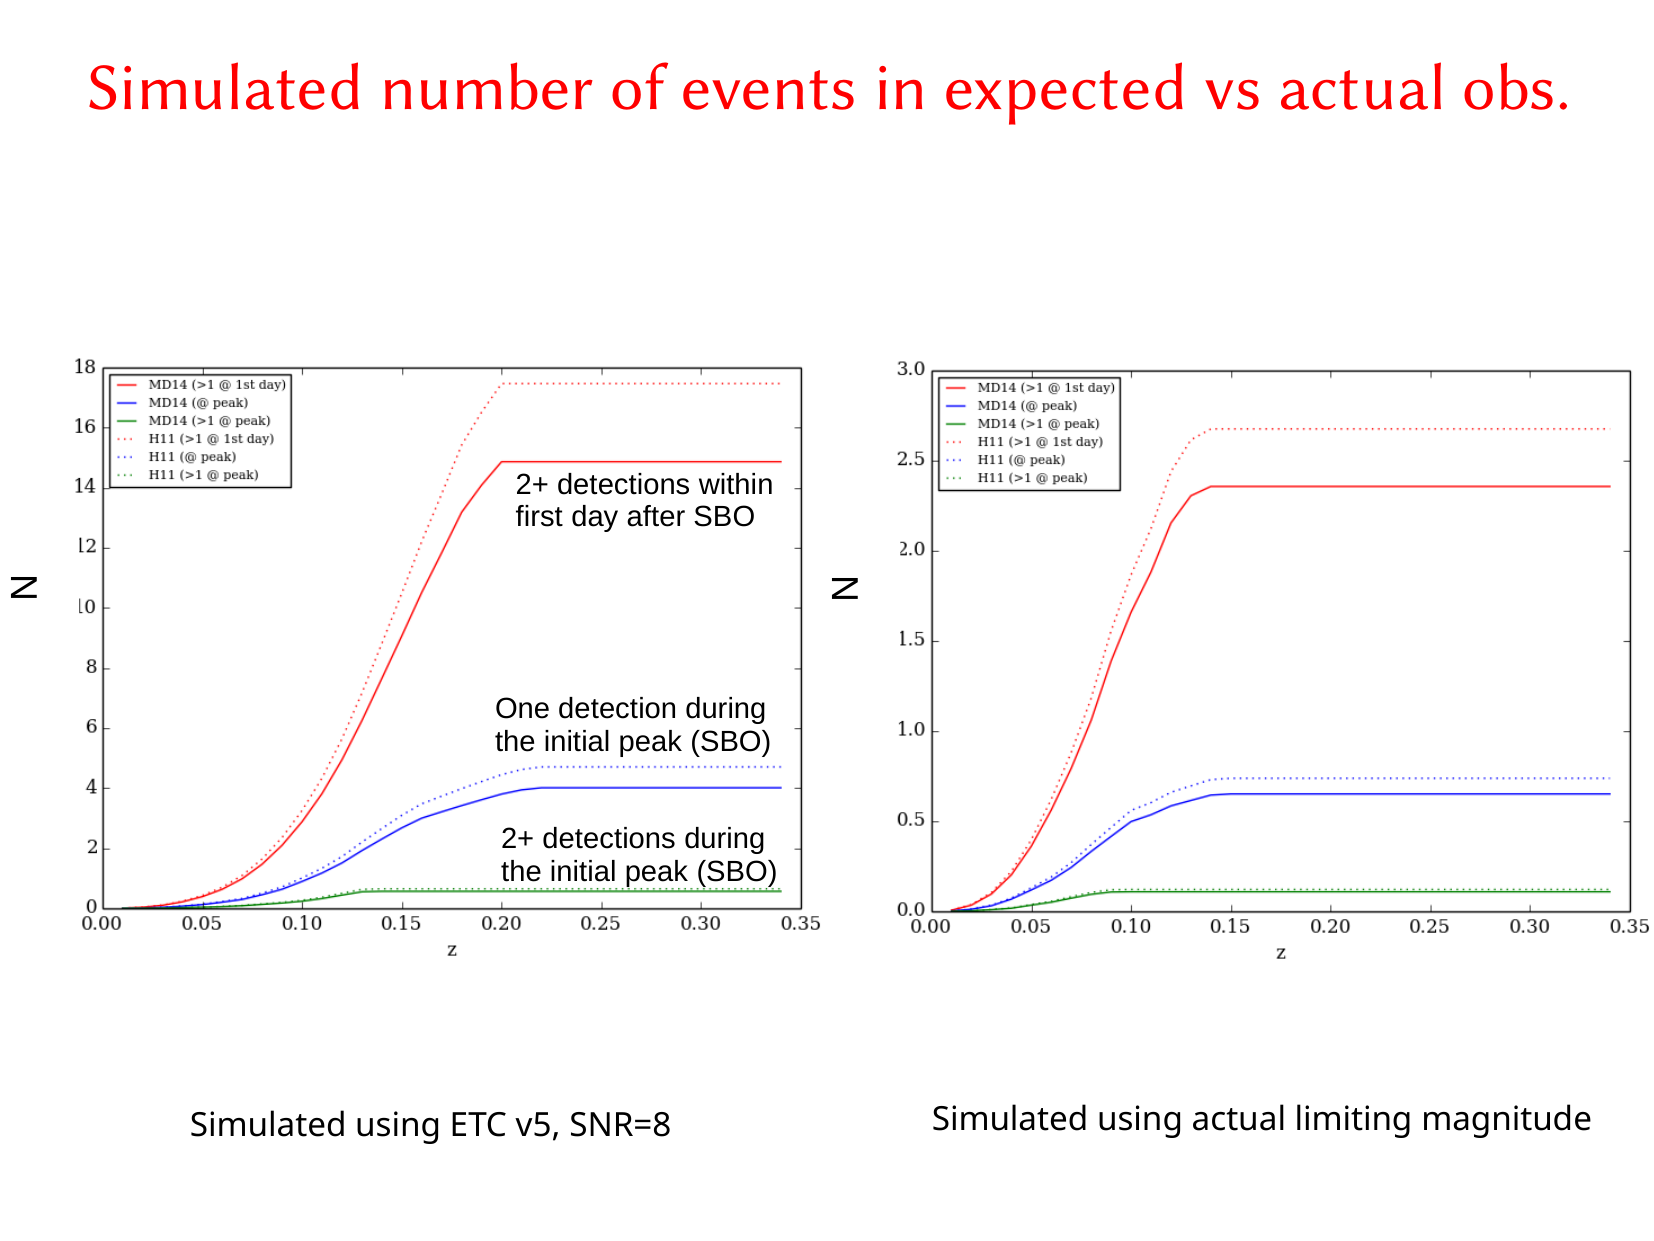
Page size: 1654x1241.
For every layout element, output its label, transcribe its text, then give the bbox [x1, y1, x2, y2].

text_box N [816, 501, 901, 707]
text_box Simulated using ETC v5, SNR=8 [50, 1093, 812, 1214]
picture [0, 300, 1654, 980]
text_box 2+ detections within first day after SBO [500, 460, 820, 568]
text_box Simulated using actual limiting magnitude [900, 1087, 1625, 1241]
text_box 2+ detections during the initial peak (SBO) [486, 814, 808, 923]
text_box N [0, 501, 80, 707]
text_box One detection during the initial peak (SBO) [480, 684, 802, 793]
text_box Simulated number of events in expected vs actual obs. [34, 42, 1625, 172]
